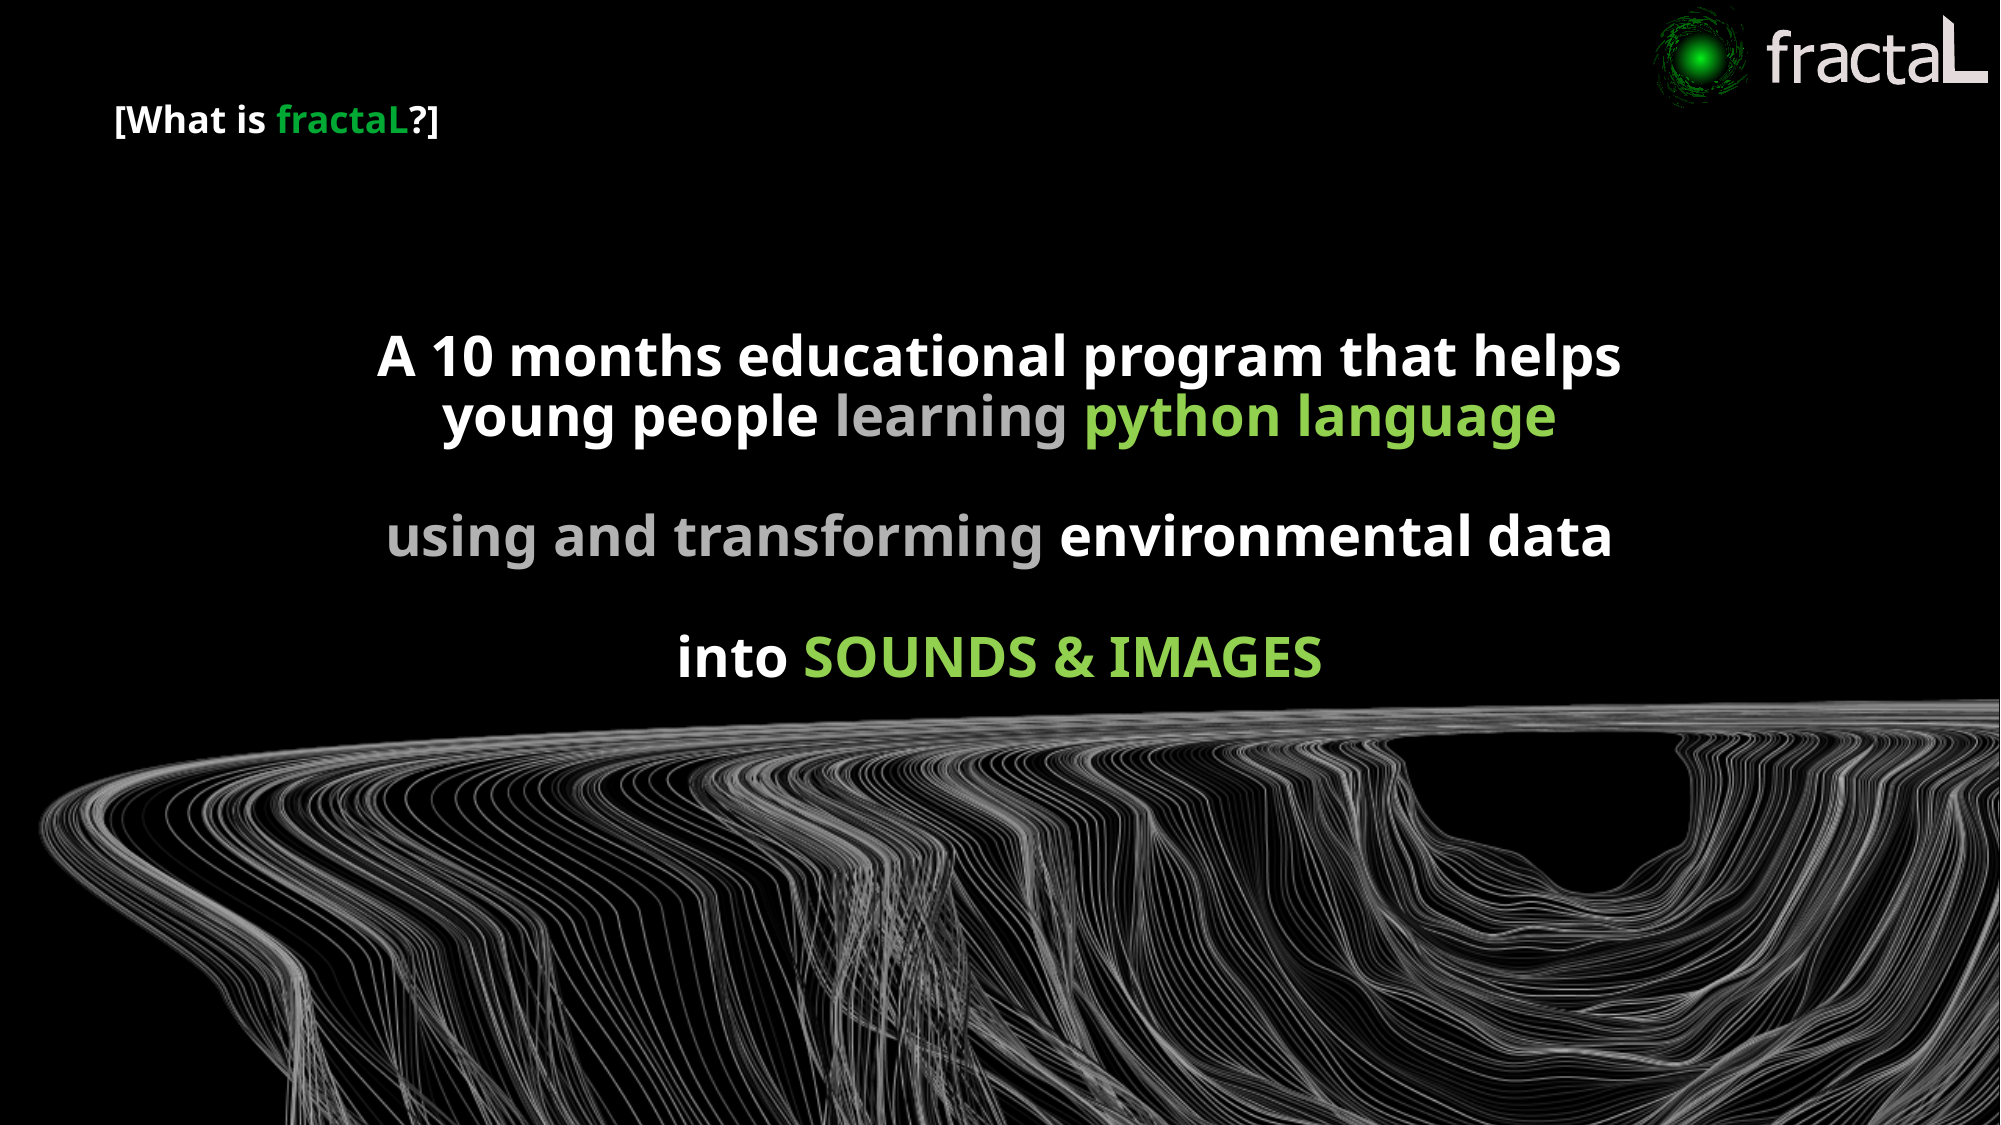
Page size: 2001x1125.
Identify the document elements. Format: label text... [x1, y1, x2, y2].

text_box [What is fractaL?] [99, 86, 496, 194]
picture [1653, 5, 1988, 108]
picture [6, 565, 2000, 1125]
text_box A 10 months educational program that helps young people learning python language using and transforming environmental data into SOUNDS & IMAGES [298, 320, 1702, 698]
